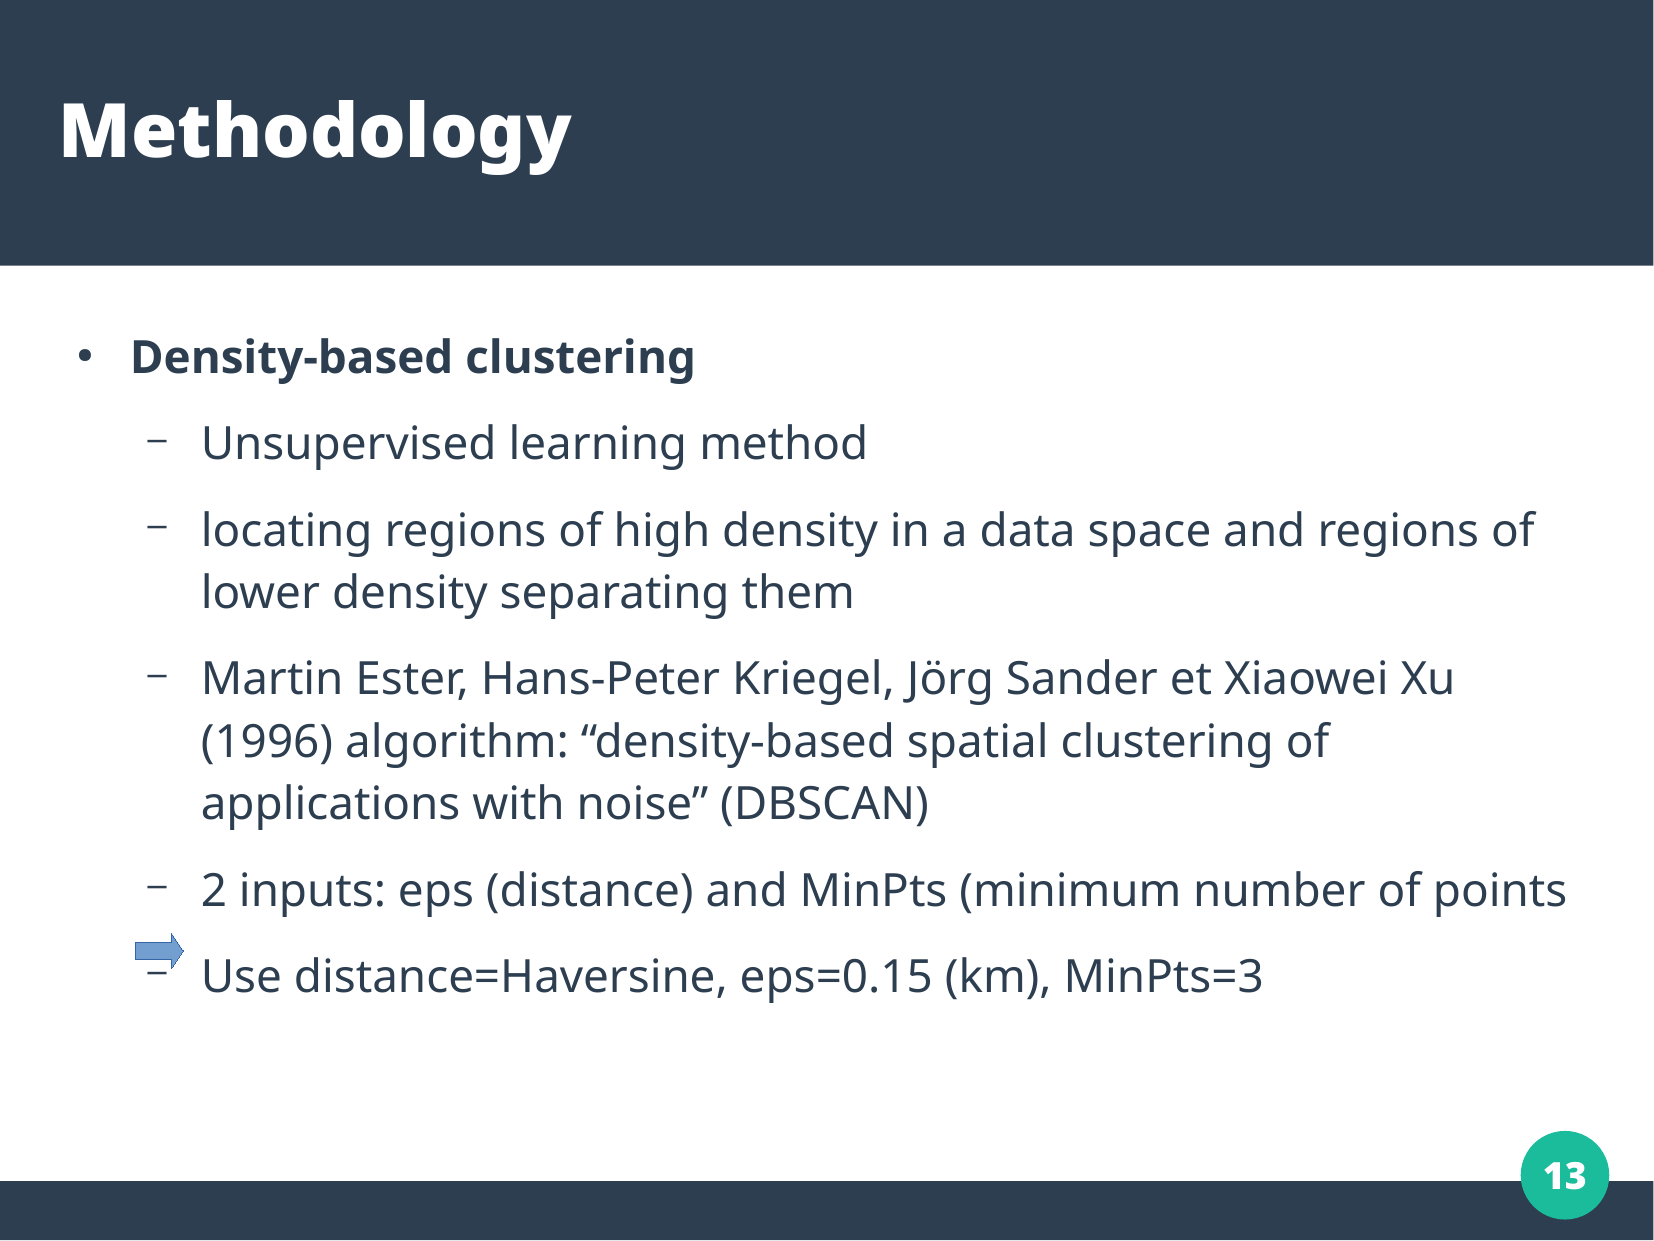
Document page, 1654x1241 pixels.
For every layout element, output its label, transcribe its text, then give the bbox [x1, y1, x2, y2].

title Methodology [59, 49, 1595, 207]
list Density-based clustering Unsupervised learning method locating regions of high density in a data space and regions of lower density separating them Martin Ester, Hans-Peter Kriegel, Jörg Sander et Xiaowei Xu (1996) algorithm: “density-based spatial clustering of applications with noise” (DBSCAN) 2 inputs: eps (distance) and MinPts (minimum number of points Use distance=Haversine, eps=0.15 (km), MinPts=3 [59, 324, 1595, 976]
text_box [135, 933, 184, 969]
